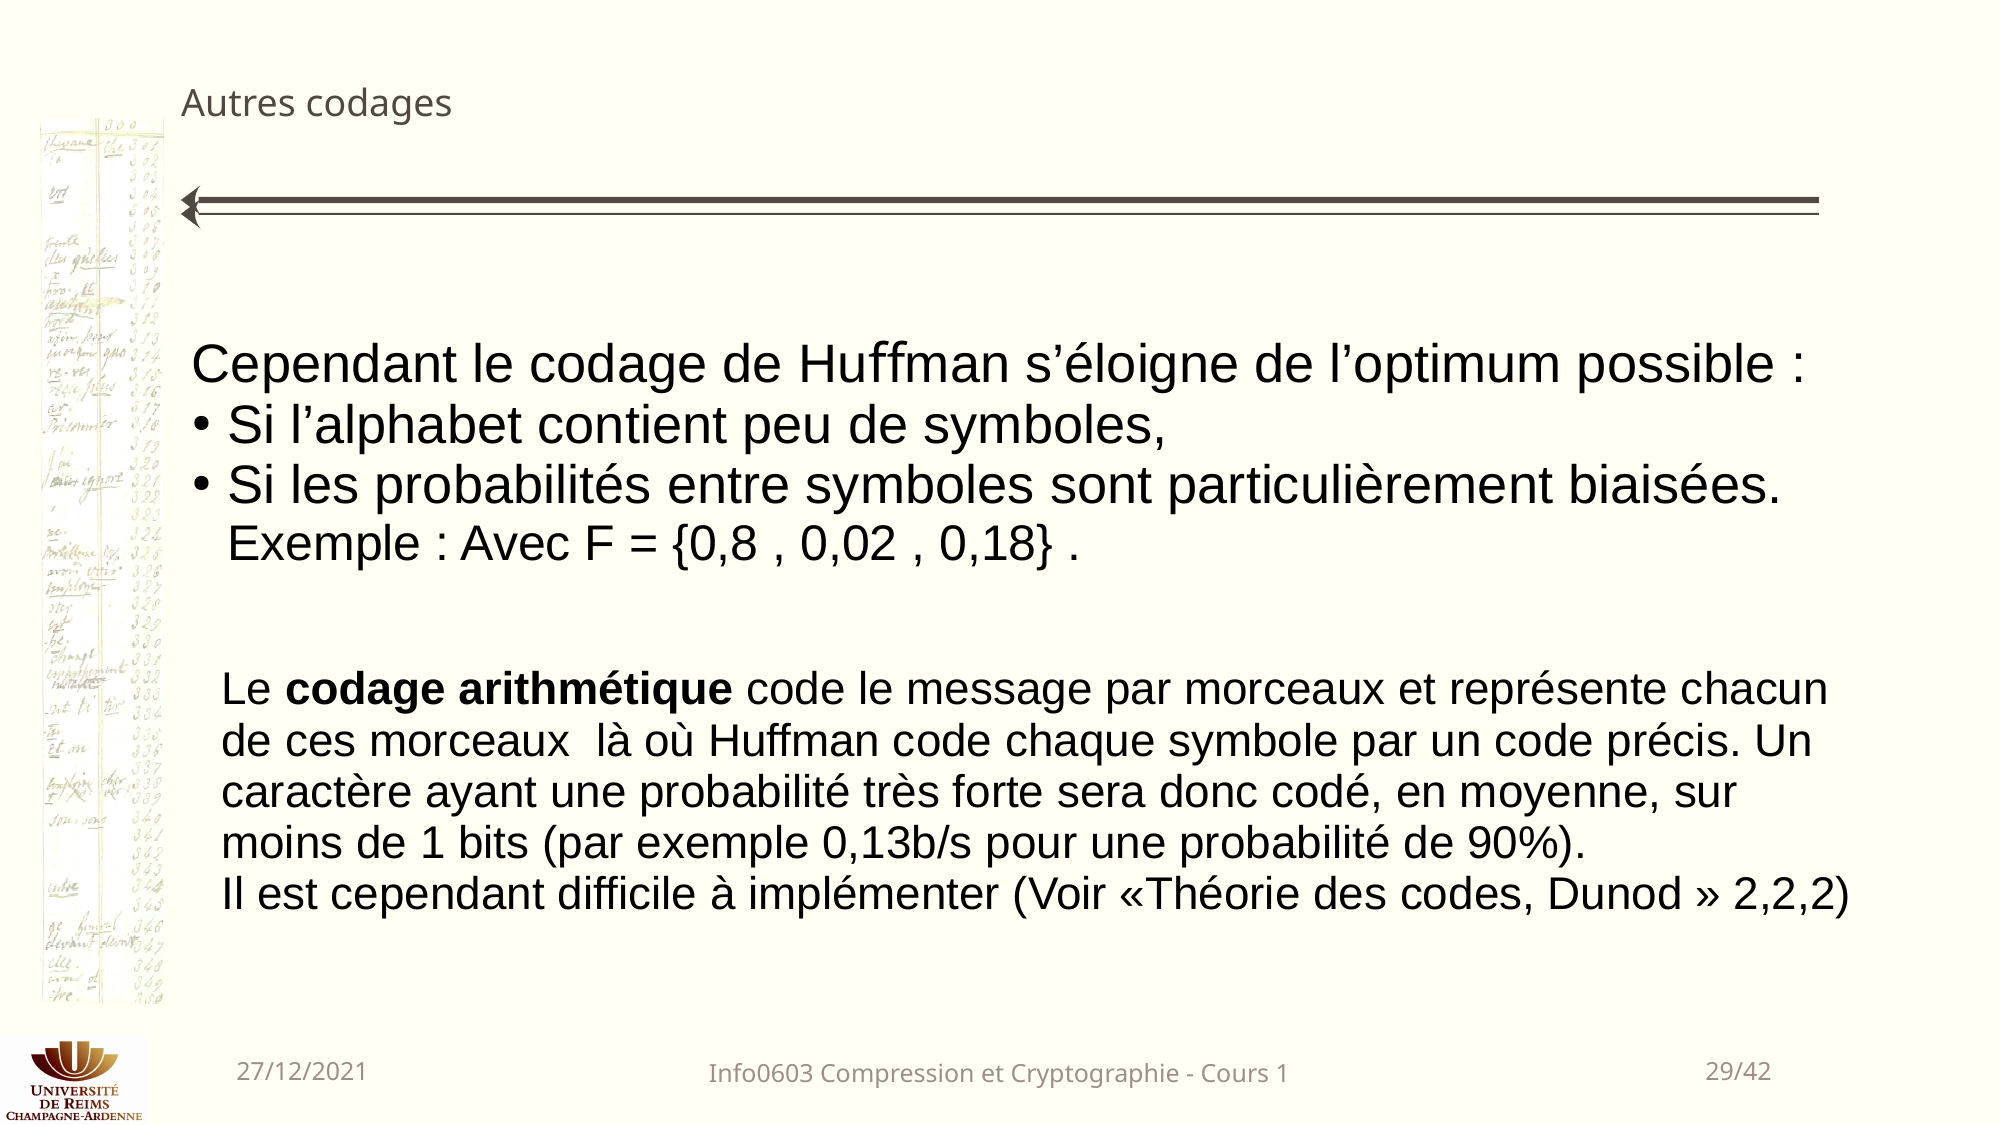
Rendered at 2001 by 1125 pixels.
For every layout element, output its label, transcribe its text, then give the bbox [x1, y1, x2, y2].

text_box Cependant le codage de Huﬀman s’éloigne de l’optimum possible : Si l’alphabet contient peu de symboles, Si les probabilités entre symboles sont particulièrement biaisées. Exemple : Avec F = {0,8 , 0,02 , 0,18} . [177, 292, 1890, 674]
picture [40, 118, 164, 1004]
picture [0, 1035, 148, 1125]
text_box Le codage arithmétique code le message par morceaux et représente chacun de ces morceaux là où Huffman code chaque symbole par un code précis. Un caractère ayant une probabilité très forte sera donc codé, en moyenne, sur moins de 1 bits (par exemple 0,13b/s pour une probabilité de 90%). Il est cependant difficile à implémenter (Voir «Théorie des codes, Dunod » 2,2,2) [206, 655, 1873, 928]
title Autres codages [181, 12, 1819, 193]
